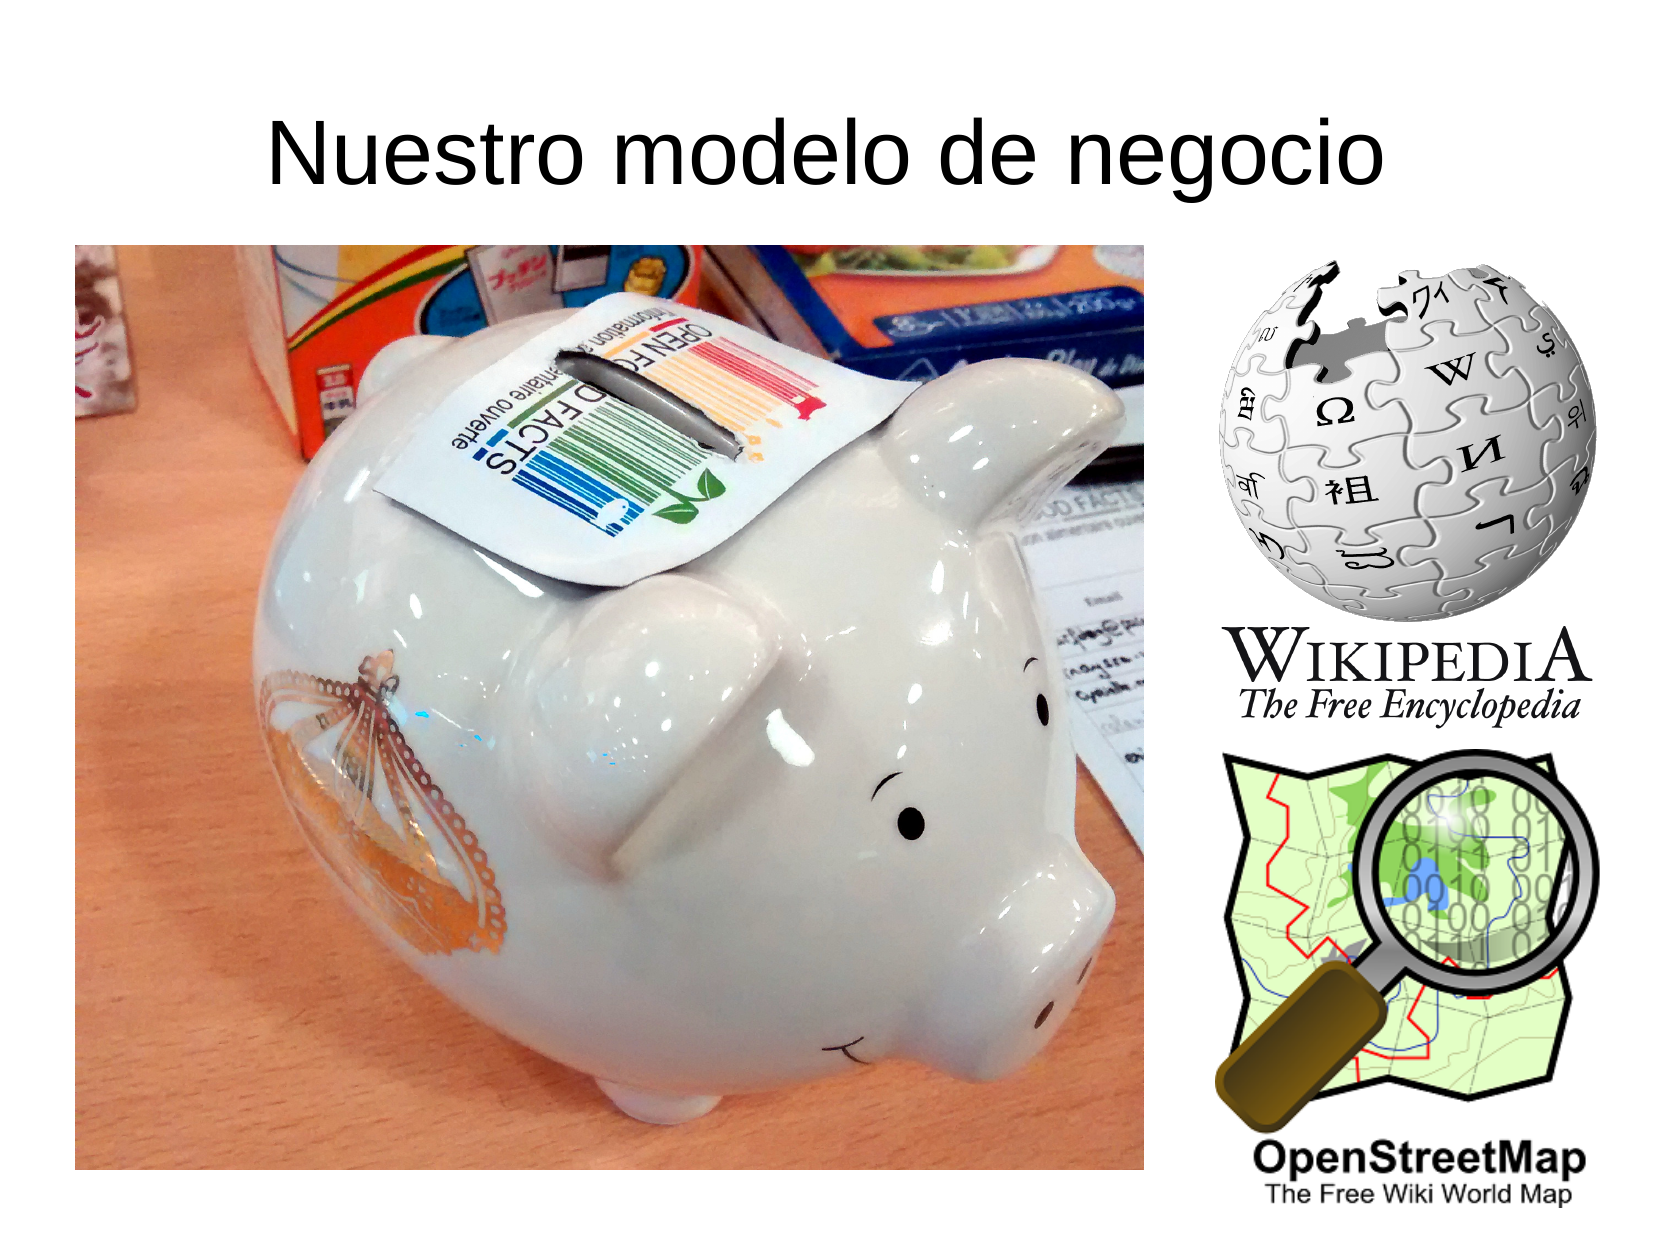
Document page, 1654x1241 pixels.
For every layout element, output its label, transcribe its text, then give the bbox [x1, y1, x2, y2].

picture [1215, 256, 1601, 729]
title Nuestro modelo de negocio [82, 49, 1571, 257]
picture [1215, 749, 1654, 1208]
picture [75, 245, 1144, 1171]
